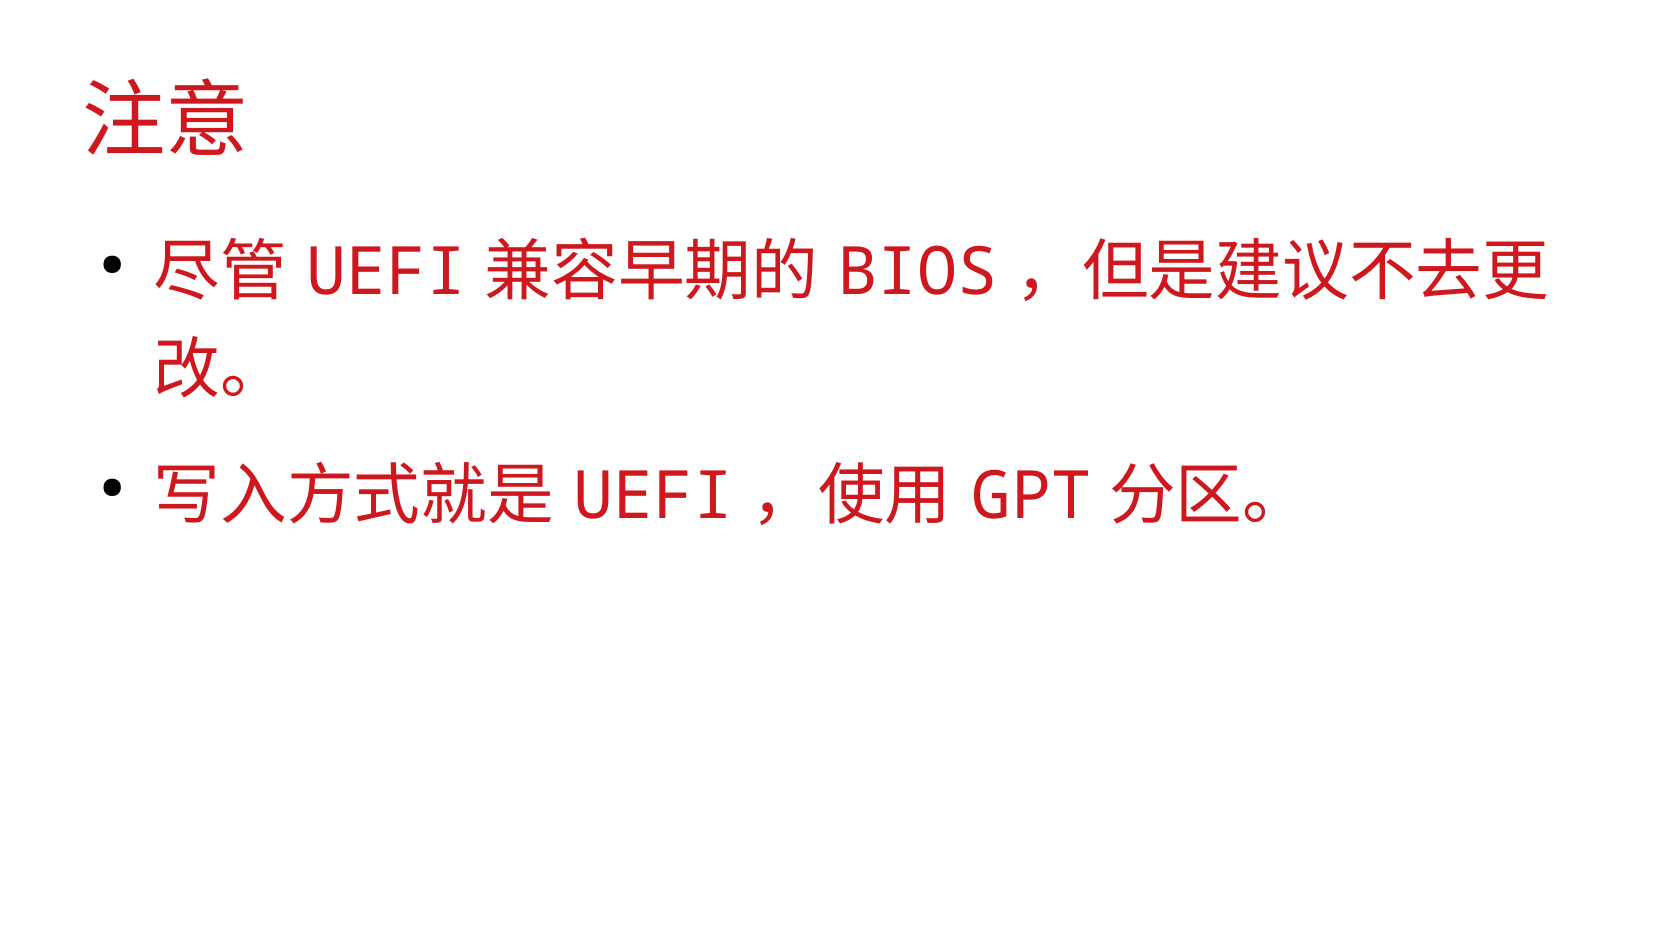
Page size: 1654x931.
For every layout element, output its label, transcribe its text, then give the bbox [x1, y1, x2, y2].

title 注意 [82, 37, 1571, 189]
list 尽管UEFI兼容早期的BIOS，但是建议不去更改。 写入方式就是UEFI，使用GPT分区。 [82, 217, 1571, 898]
